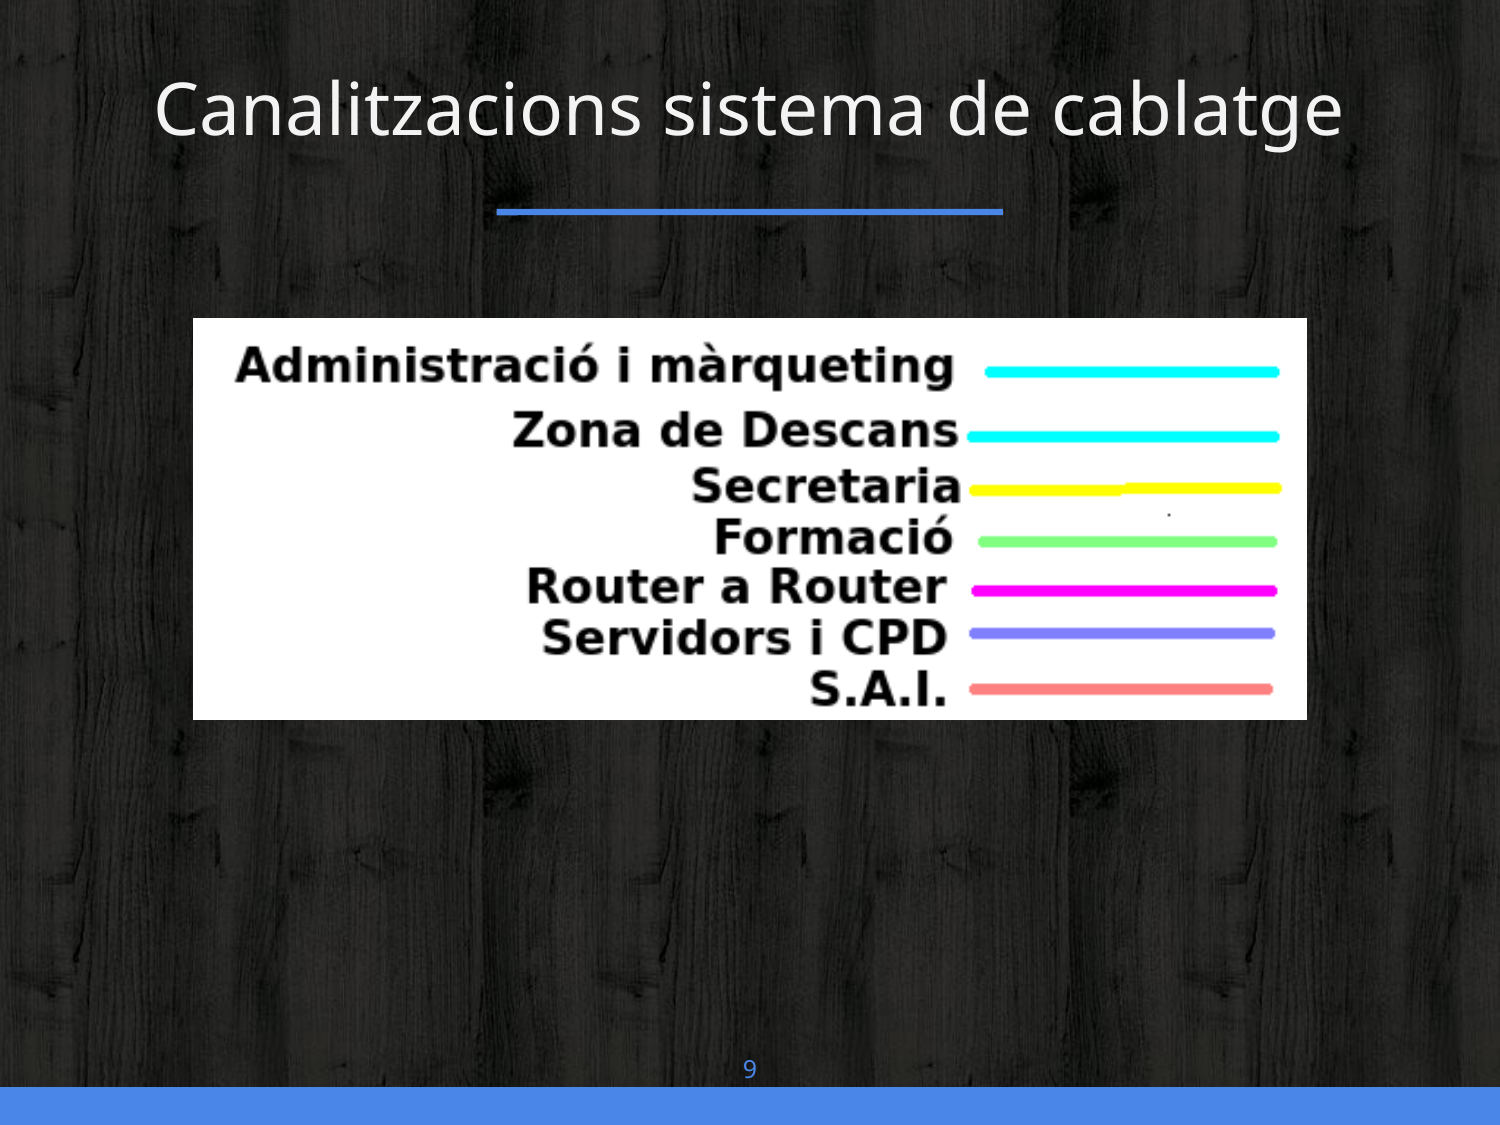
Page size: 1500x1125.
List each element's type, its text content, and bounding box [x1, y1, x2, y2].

picture [0, 0, 1500, 1087]
text_box [0, 1087, 1500, 1125]
title Canalitzacions sistema de cablatge [75, 0, 1425, 213]
slide_number 9 [705, 1038, 795, 1087]
